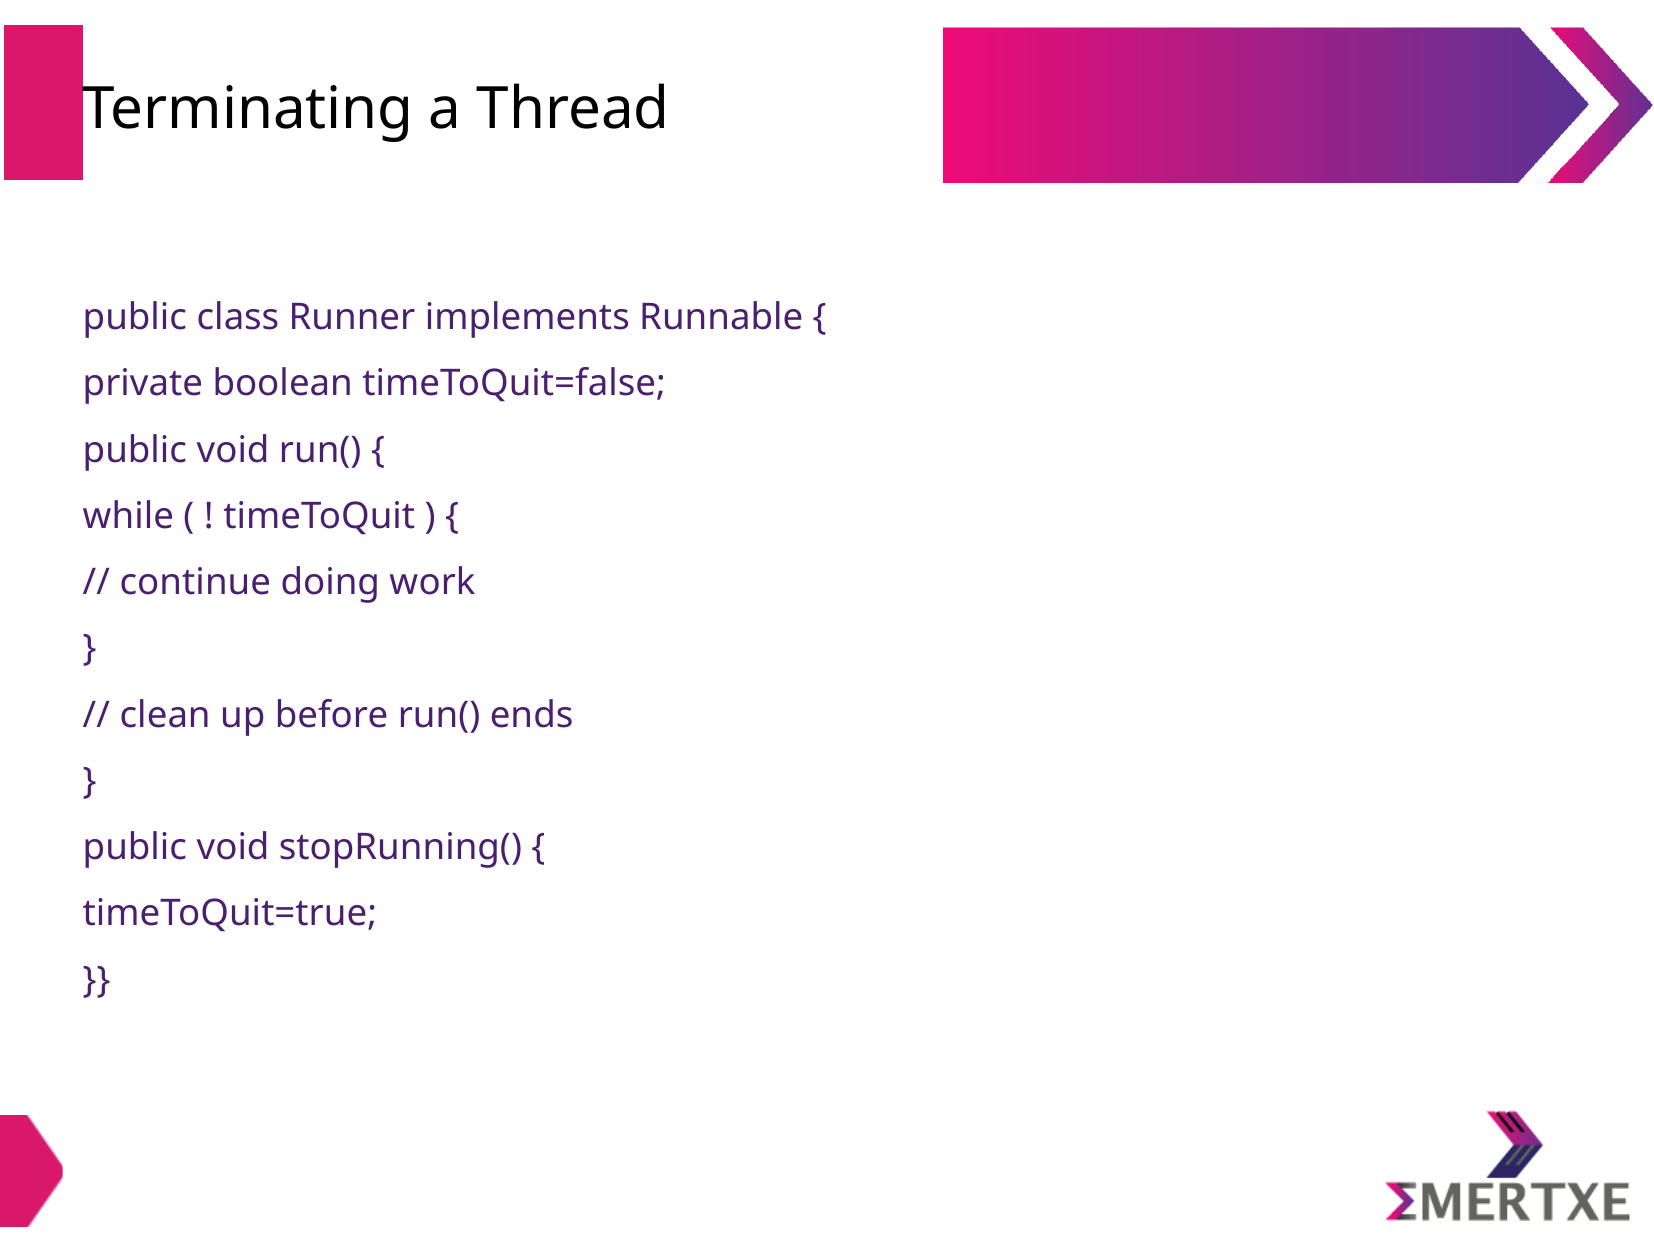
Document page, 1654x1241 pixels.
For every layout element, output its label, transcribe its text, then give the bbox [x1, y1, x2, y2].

list public class Runner implements Runnable { private boolean timeToQuit=false; public void run() { while ( ! timeToQuit ) { // continue doing work } // clean up before run() ends } public void stopRunning() { timeToQuit=true; }} [82, 290, 1571, 1010]
picture [1385, 1107, 1631, 1221]
picture [1571, 27, 1653, 183]
title Terminating a Thread [82, 2, 1571, 210]
